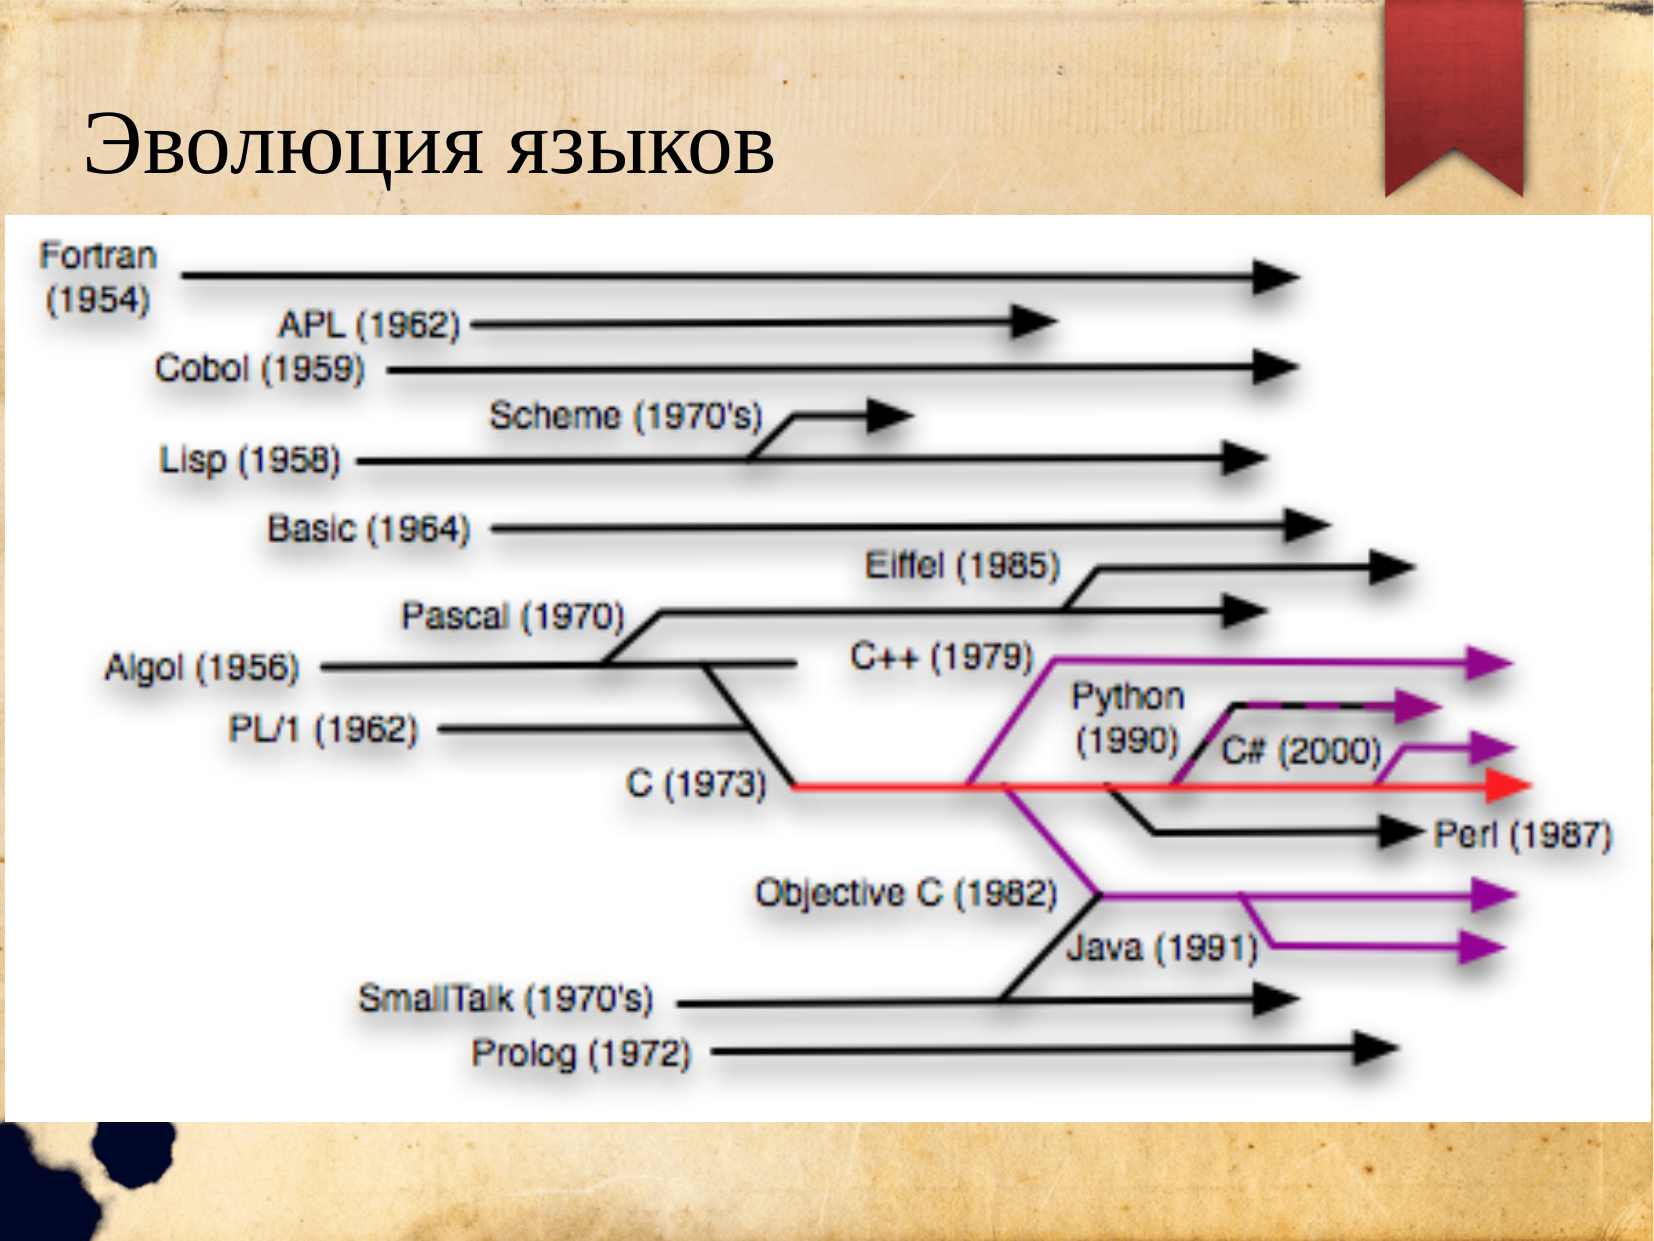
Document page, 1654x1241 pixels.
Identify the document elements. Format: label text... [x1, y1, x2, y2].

title Эволюция языков [82, 49, 1347, 215]
picture [0, 0, 1654, 1241]
